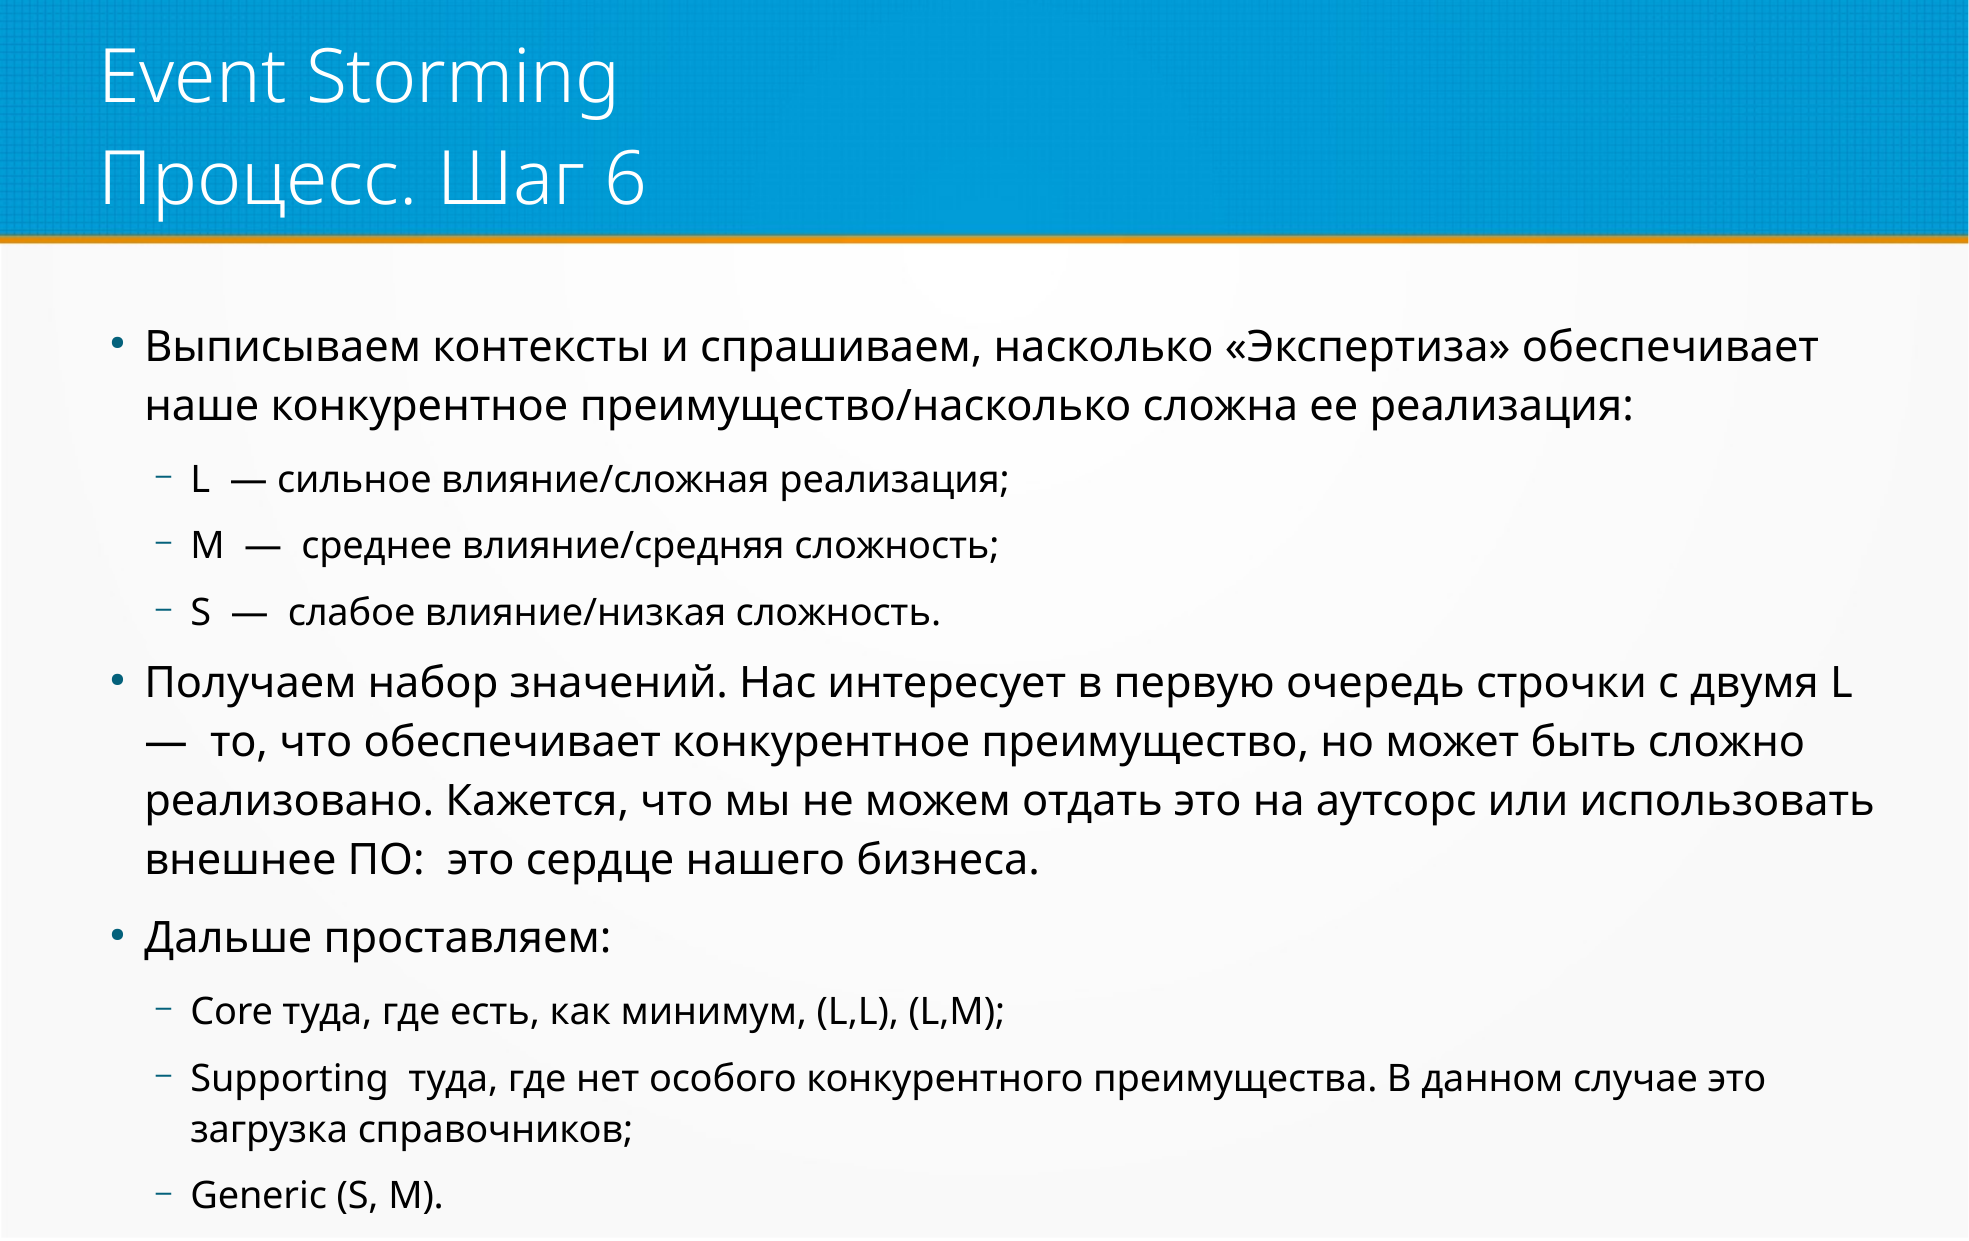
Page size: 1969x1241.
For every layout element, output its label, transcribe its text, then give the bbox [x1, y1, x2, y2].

list Выписываем контексты и спрашиваем, насколько «Экспертиза» обеспечивает наше конкурентное преимущество/насколько сложна ее реализация: L — сильное влияние/сложная реализация; M — среднее влияние/средняя сложность; S — слабое влияние/низкая сложность. Получаем набор значений. Нас интересует в первую очередь строчки с двумя L — то, что обеспечивает конкурентное преимущество, но может быть сложно реализовано. Кажется, что мы не можем отдать это на аутсорс или использовать внешнее ПО: это сердце нашего бизнеса. Дальше проставляем: Core туда, где есть, как минимум, (L,L), (L,M); Supporting туда, где нет особого конкурентного преимущества. В данном случае это загрузка справочников; Generic (S, M). [98, 315, 1914, 1229]
title Event Storming Процесс. Шаг 6 [98, 19, 1870, 227]
picture [0, 233, 1969, 1241]
